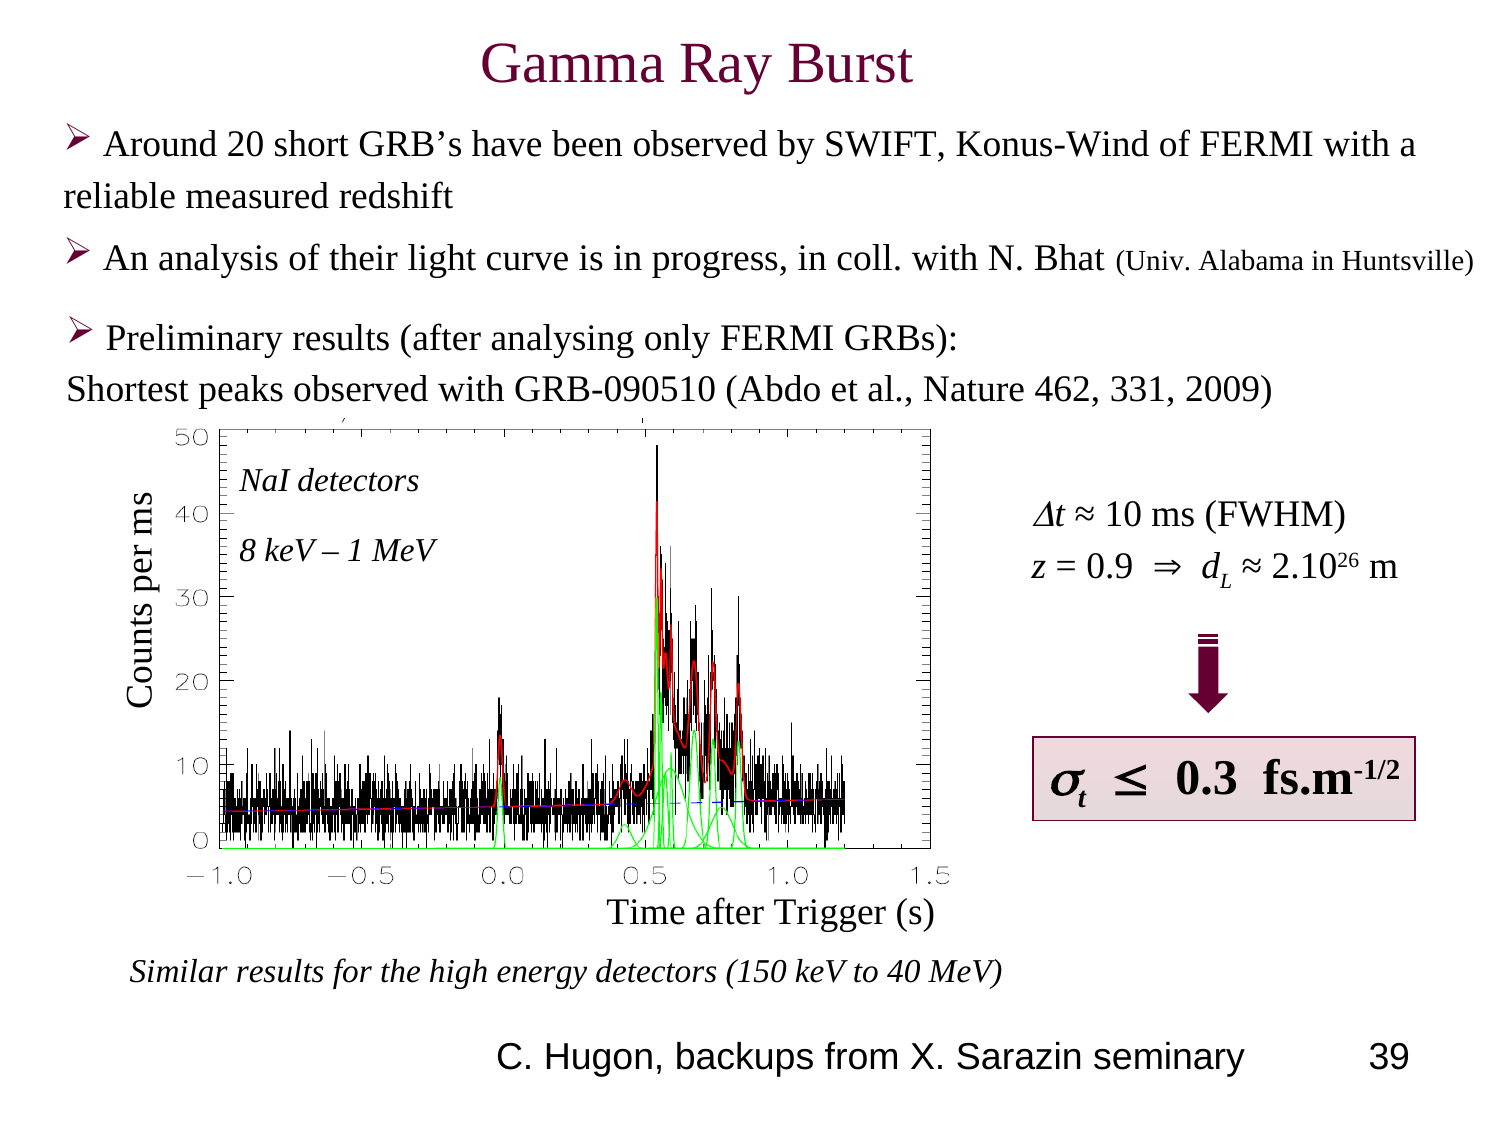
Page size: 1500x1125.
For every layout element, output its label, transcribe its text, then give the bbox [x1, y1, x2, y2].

picture [160, 418, 949, 888]
text_box Counts per ms [95, 477, 167, 724]
text_box Gamma Ray Burst [465, 16, 929, 102]
text_box t ≈ 10 ms (FWHM) z = 0.9  dL ≈ 2.1026 m [1016, 474, 1447, 601]
text_box NaI detectors 8 keV – 1 MeV [224, 440, 451, 577]
text_box [1188, 646, 1229, 714]
text_box Around 20 short GRB’s have been observed by SWIFT, Konus-Wind of FERMI with a reliable measured redshift An analysis of their light curve is in progress, in coll. with N. Bhat (Univ. Alabama in Huntsville) [48, 104, 1500, 287]
text_box Time after Trigger (s) [591, 867, 951, 940]
text_box Preliminary results (after analysing only FERMI GRBs): Shortest peaks observed with GRB-090510 (Abdo et al., Nature 462, 331, 2009) [51, 298, 1429, 417]
text_box [1198, 639, 1218, 644]
text_box t  0.3 fs.m-1/2 [1032, 736, 1416, 821]
text_box Similar results for the high energy detectors (150 keV to 40 MeV) [114, 932, 1028, 998]
